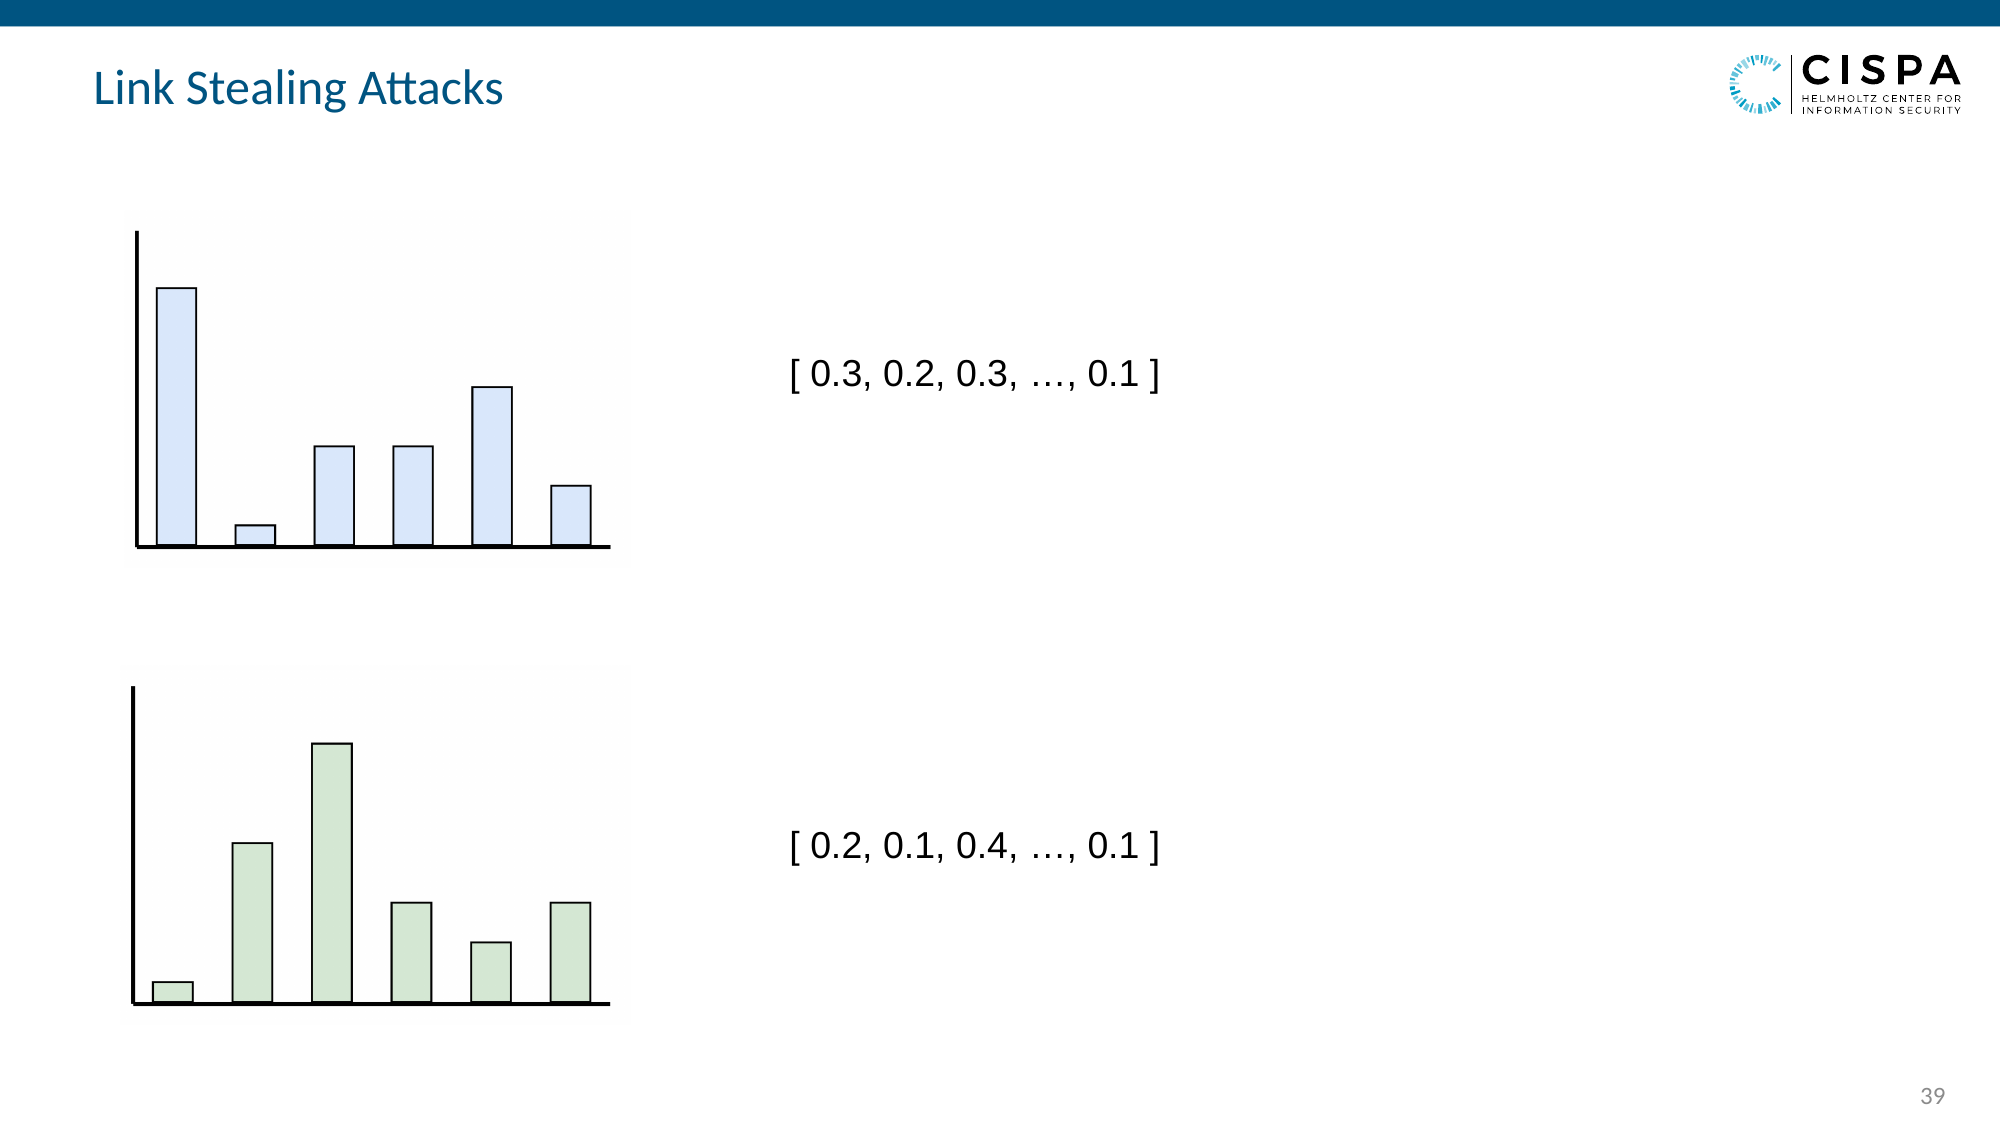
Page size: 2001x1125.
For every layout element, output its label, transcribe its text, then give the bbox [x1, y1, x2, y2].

text_box [ 0.3, 0.2, 0.3, …, 0.1 ] [774, 345, 1176, 402]
title Link Stealing Attacks [78, 38, 1699, 131]
slide_number <number> [1870, 1065, 1961, 1125]
picture [120, 665, 631, 1026]
picture [124, 210, 631, 568]
text_box [ 0.2, 0.1, 0.4, …, 0.1 ] [774, 817, 1176, 875]
